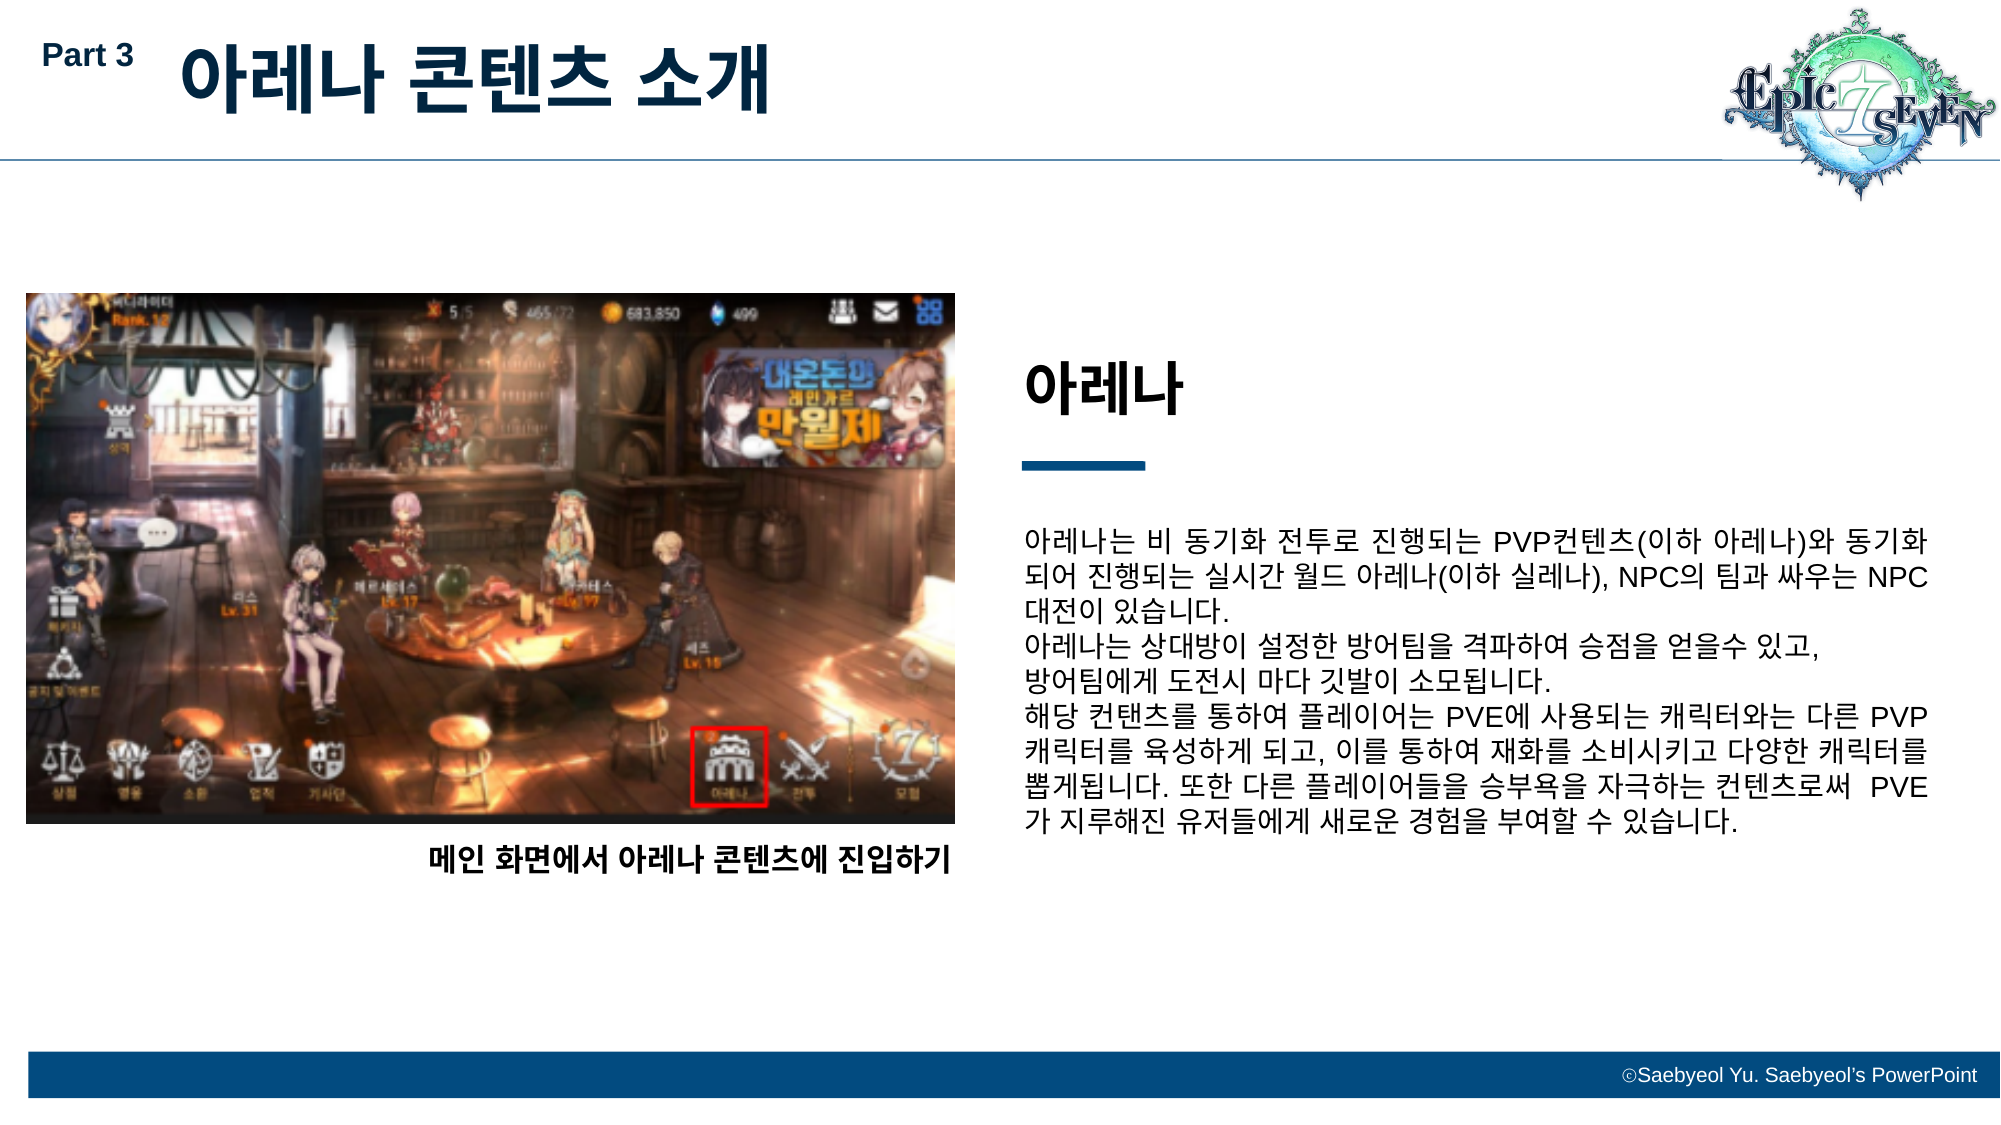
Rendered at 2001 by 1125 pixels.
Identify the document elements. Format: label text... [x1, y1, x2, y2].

text_box 메인 화면에서 아레나 콘텐츠에 진입하기 [356, 832, 968, 885]
picture [26, 293, 955, 824]
text_box 아레나는 비 동기화 전투로 진행되는 PVP컨텐츠(이하 아레나)와 동기화 되어 진행되는 실시간 월드 아레나(이하 실레나), NPC의 팀과 싸우는 NPC 대전이 있습니다. 아레나는 상대방이 설정한 방어팀을 격파하여 승점을 얻을수 있고, 방어팀에게 도전시 마다 깃발이 소모됩니다. 해당 컨탠츠를 통하여 플레이어는 PVE에 사용되는 캐릭터와는 다른 PVP캐릭터를 육성하게 되고, 이를 통하여 재화를 소비시키고 다양한 캐릭터를 뽑게됩니다. 또한 다른 플레이어들을 승부욕을 자극하는 컨텐츠로써 PVE가 지루해진 유저들에게 새로운 경험을 부여할 수 있습니다. [1009, 515, 1944, 881]
text_box 아레나 [1009, 344, 1615, 430]
picture [1720, 4, 2000, 205]
text_box 아레나 콘텐츠 소개 [164, 25, 858, 131]
text_box Part 3 [26, 26, 164, 82]
